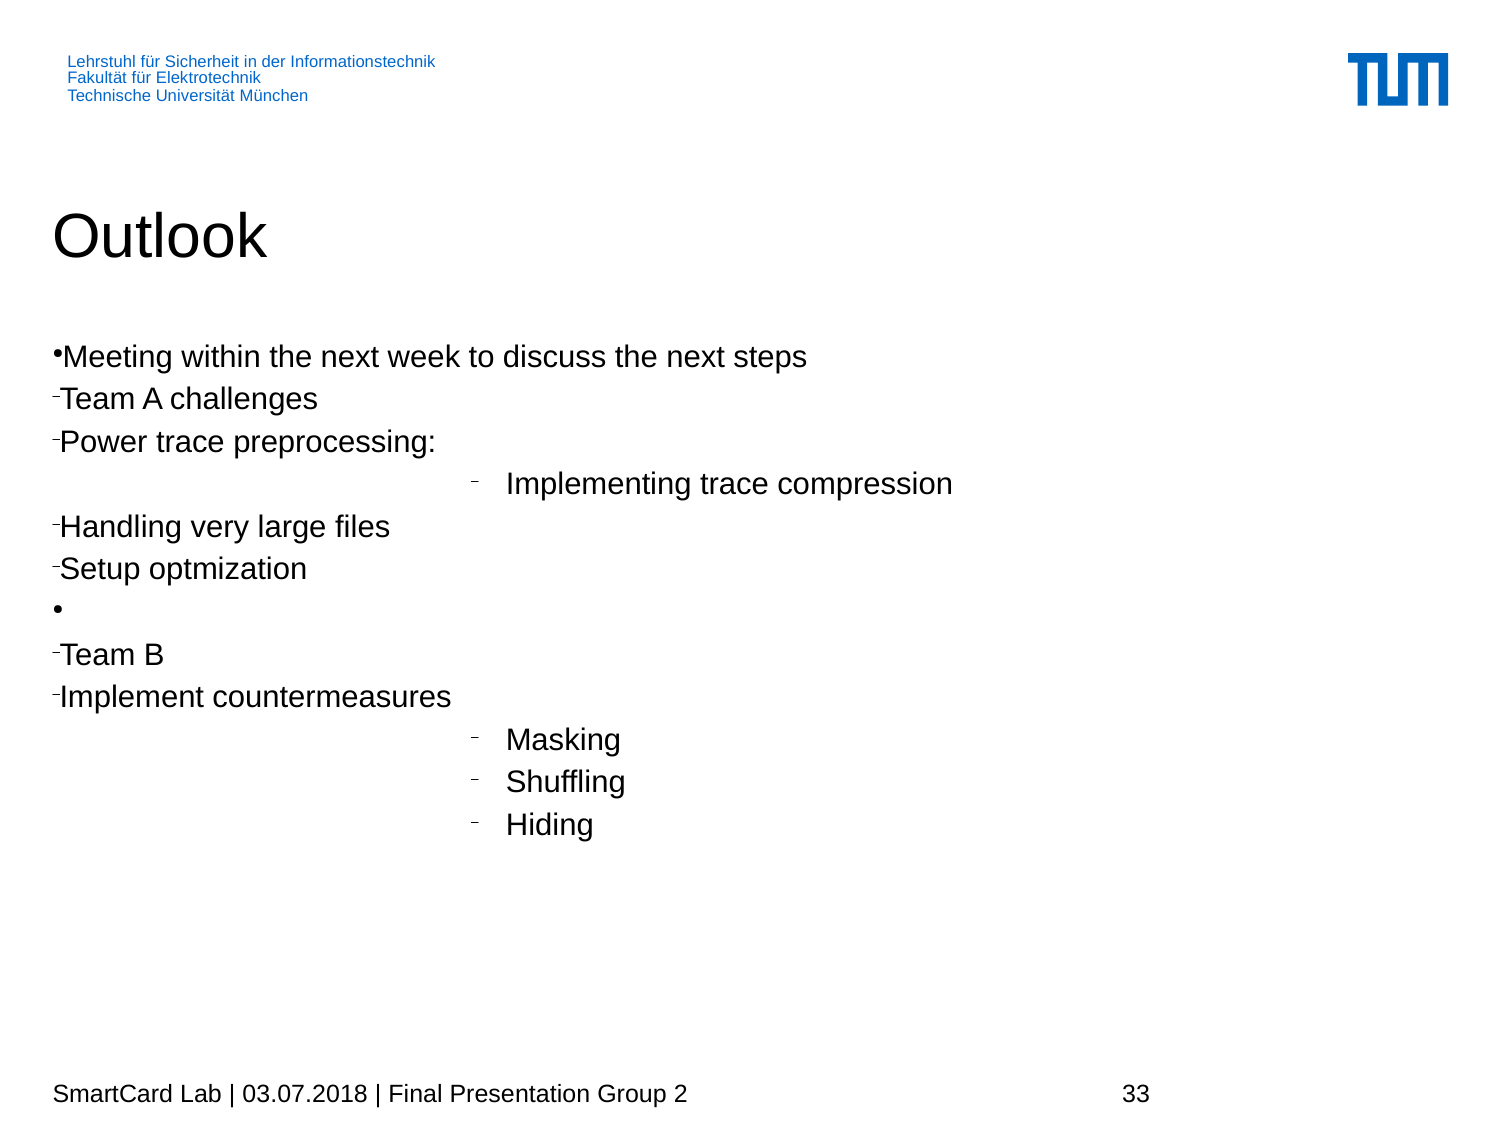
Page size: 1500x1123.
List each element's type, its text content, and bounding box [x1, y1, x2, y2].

text_box <number> [1122, 1062, 1459, 1123]
title Outlook [52, 195, 1453, 266]
text_box SmartCard Lab | 03.07.2018 | Final Presentation Group 2 [52, 1062, 1116, 1123]
list Meeting within the next week to discuss the next steps Team A challenges Power trace preprocessing: Implementing trace compression Handling very large files Setup optmization Team B Implement countermeasures Masking Shuffling Hiding [52, 330, 1453, 843]
